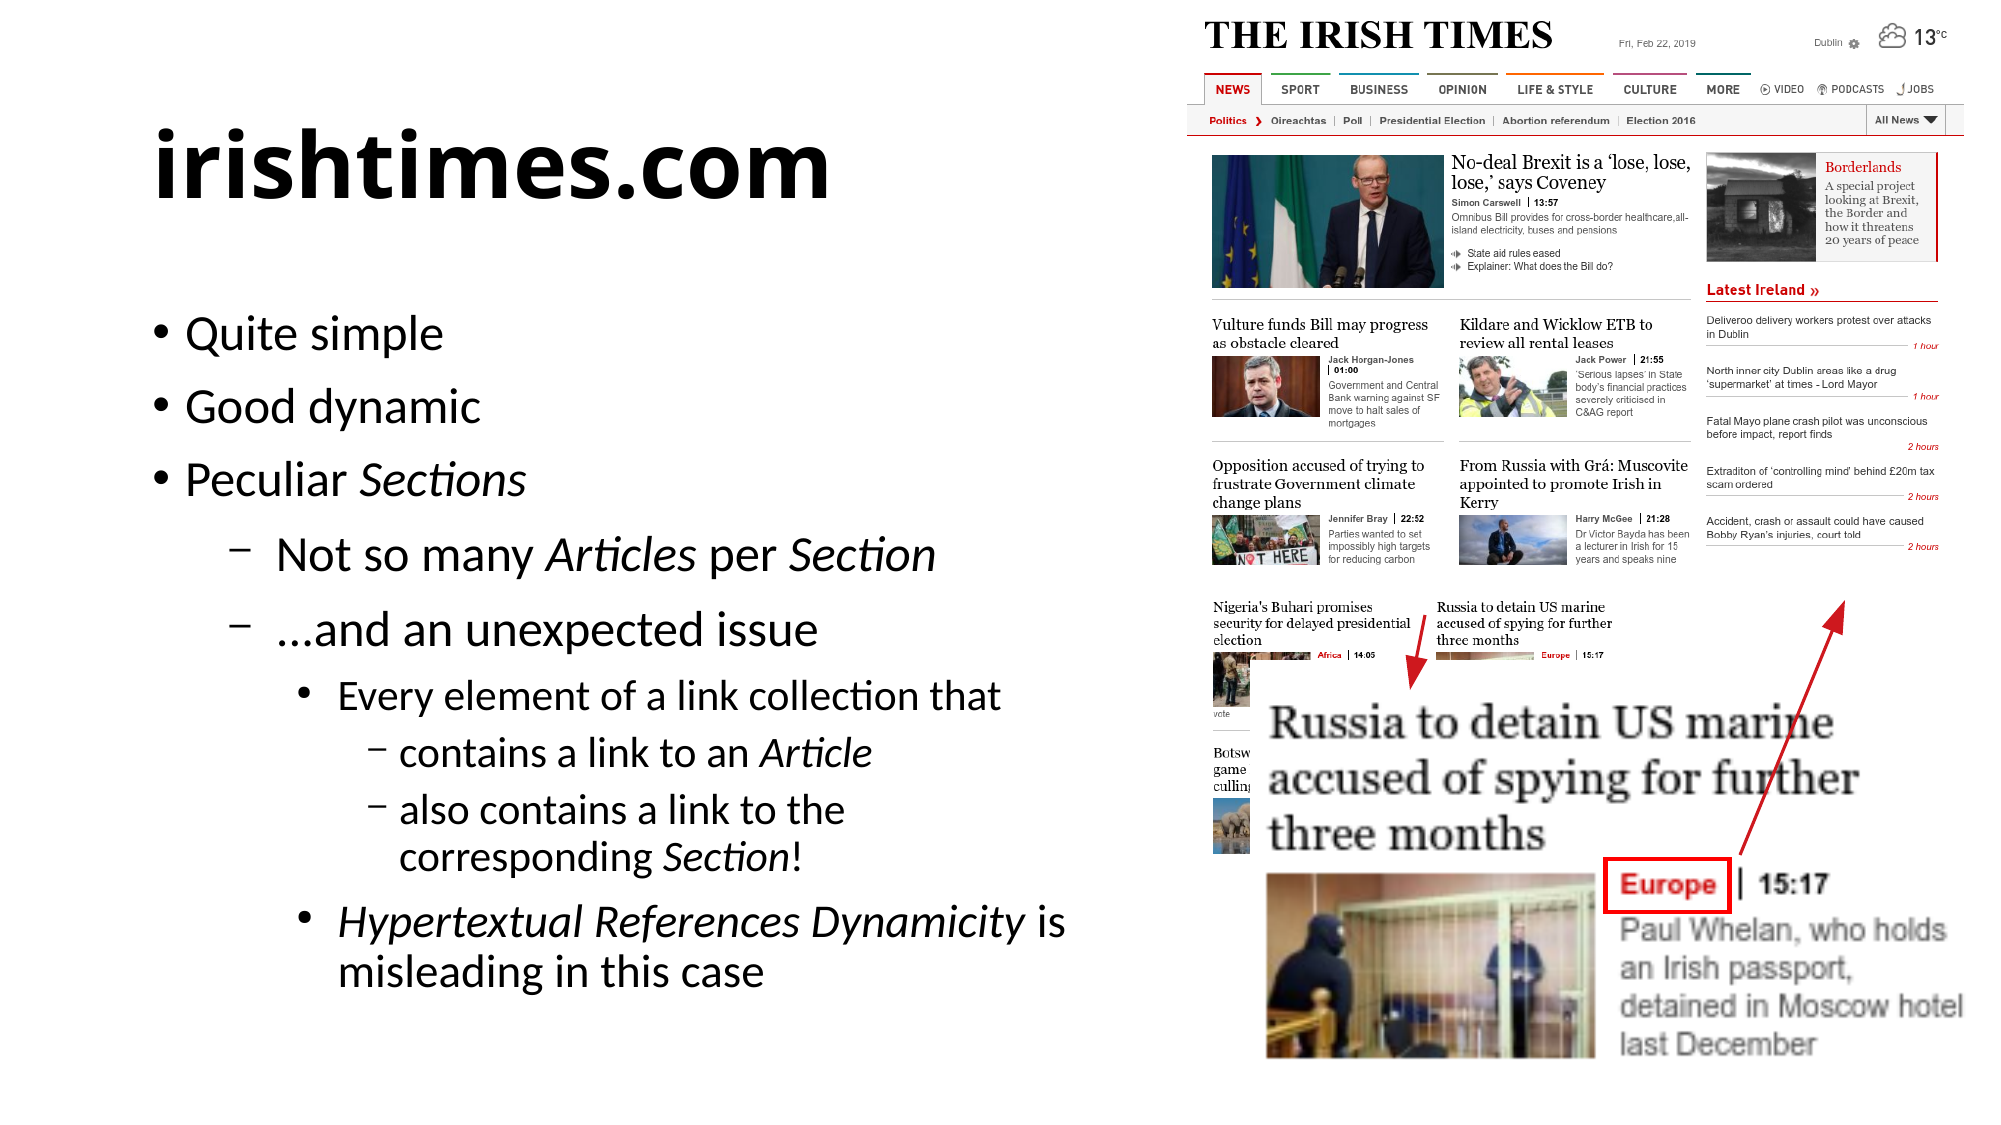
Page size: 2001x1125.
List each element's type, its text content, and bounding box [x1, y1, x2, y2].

picture [1201, 592, 1995, 1116]
picture [1187, 13, 1964, 565]
list Quite simple Good dynamic Peculiar Sections Not so many Articles per Section ...and an unexpected issue Every element of a link collection that contains a link to an Article also contains a link to the corresponding Section! Hypertextual References Dynamicity is misleading in this case [137, 299, 1122, 1014]
title irishtimes.com [137, 59, 1187, 278]
